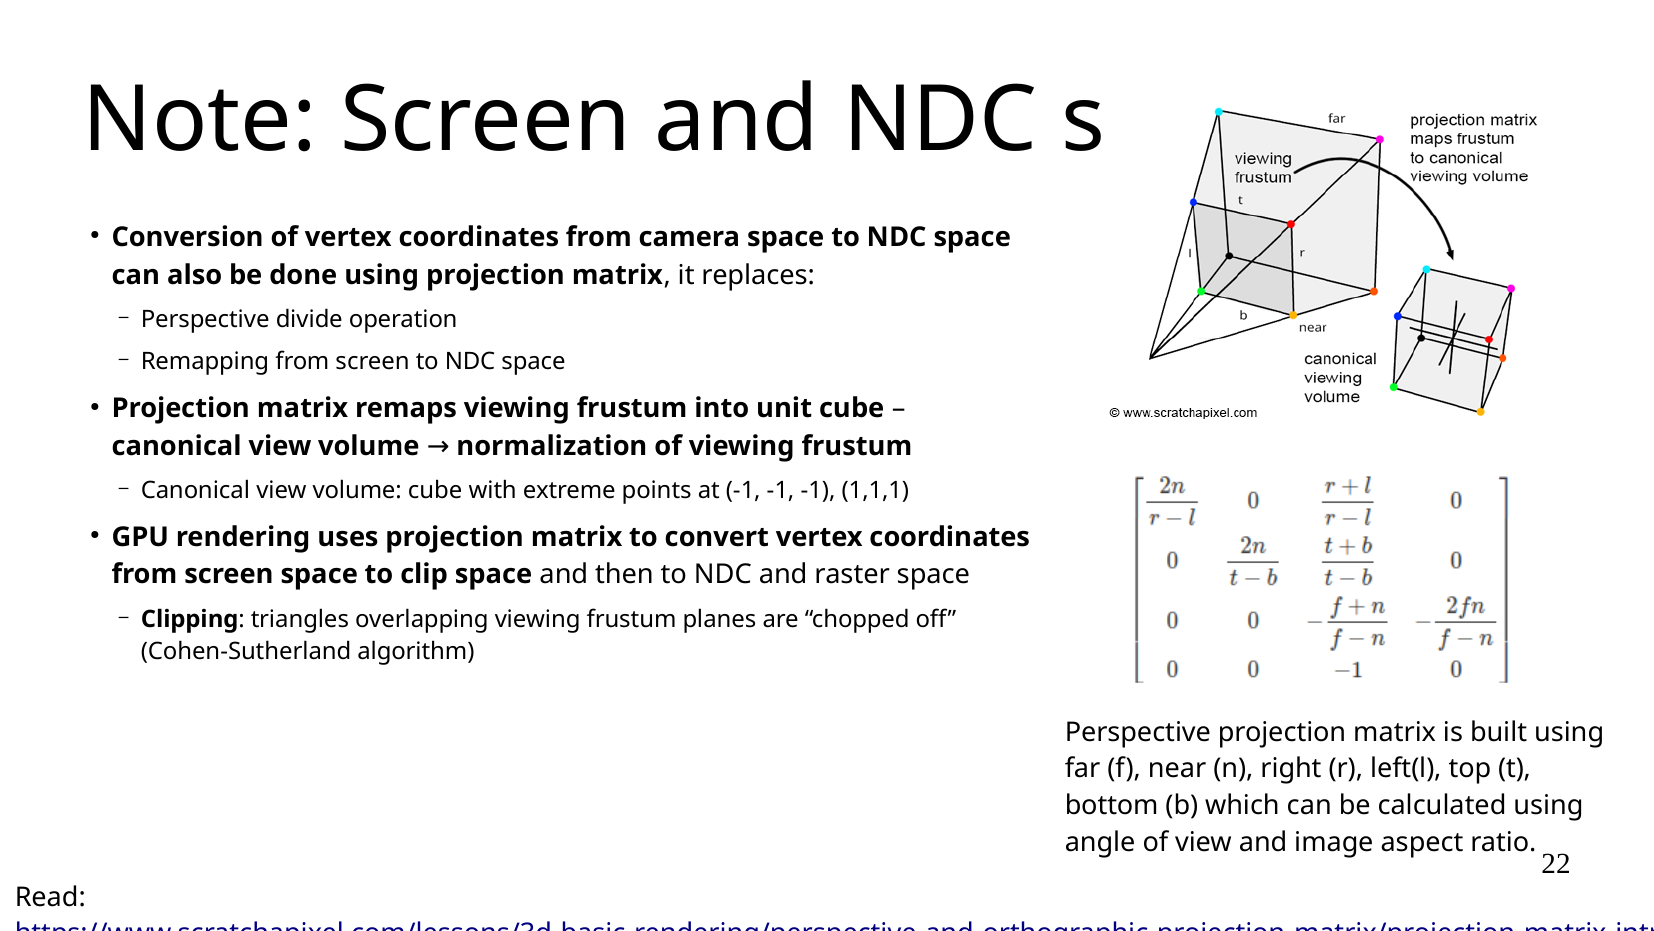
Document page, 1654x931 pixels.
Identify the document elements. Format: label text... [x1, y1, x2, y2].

picture [1120, 464, 1516, 691]
list Conversion of vertex coordinates from camera space to NDC space can also be done using projection matrix, it replaces: Perspective divide operation Remapping from screen to NDC space Projection matrix remaps viewing frustum into unit cube – canonical view volume → normalization of viewing frustum Canonical view volume: cube with extreme points at (-1, -1, -1), (1,1,1) GPU rendering uses projection matrix to convert vertex coordinates from screen space to clip space and then to NDC and raster space Clipping: triangles overlapping viewing frustum planes are “chopped off” (Cohen-Sutherland algorithm) [82, 217, 1036, 691]
text_box Perspective projection matrix is built using far (f), near (n), right (r), left(l), top (t), bottom (b) which can be calculated using angle of view and image aspect ratio. [1050, 705, 1636, 821]
title Note: Screen and NDC space [82, 37, 1571, 193]
text_box Read: https://www.scratchapixel.com/lessons/3d-basic-rendering/perspective-and-orthographic-projection-matrix/projection-matrix-introduction.html [0, 870, 1654, 931]
picture [1106, 93, 1546, 421]
